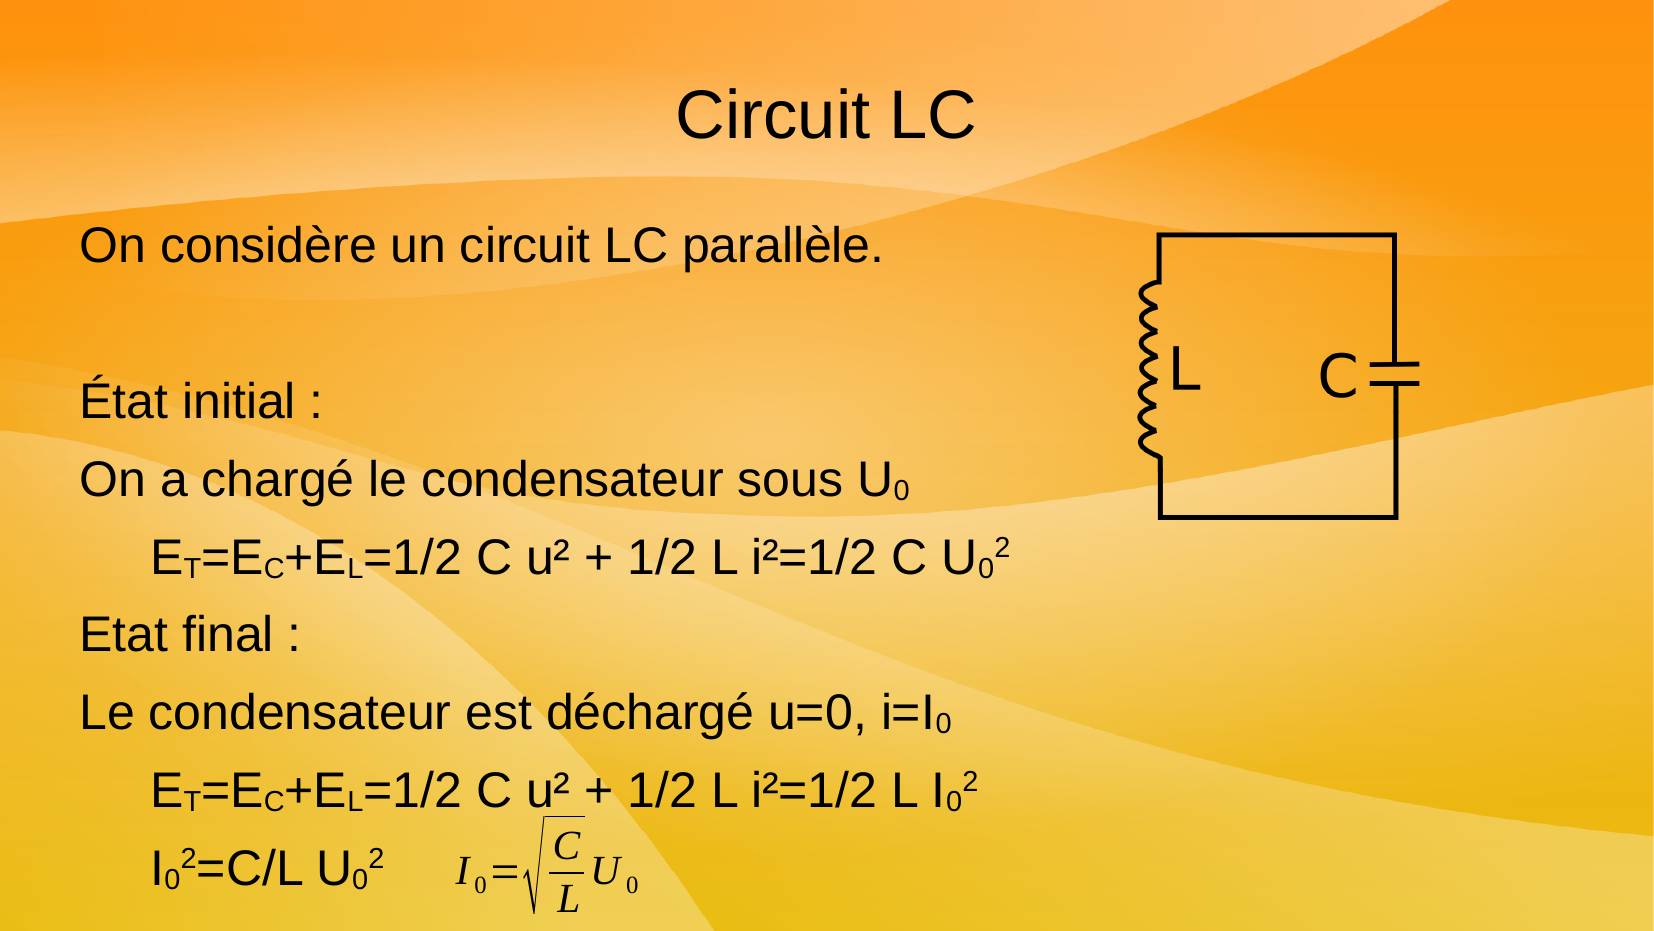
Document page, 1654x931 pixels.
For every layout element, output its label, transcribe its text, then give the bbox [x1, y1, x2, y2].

chart [447, 814, 644, 922]
list On considère un circuit LC parallèle. État initial : On a chargé le condensateur sous U0 ET=EC+EL=1/2 C u² + 1/2 L i²=1/2 C U02 Etat final : Le condensateur est déchargé u=0, i=I0 ET=EC+EL=1/2 C u² + 1/2 L i²=1/2 L I02 I02=C/L U02 [79, 217, 1568, 916]
picture [0, 0, 1654, 931]
title Circuit LC [82, 37, 1571, 193]
